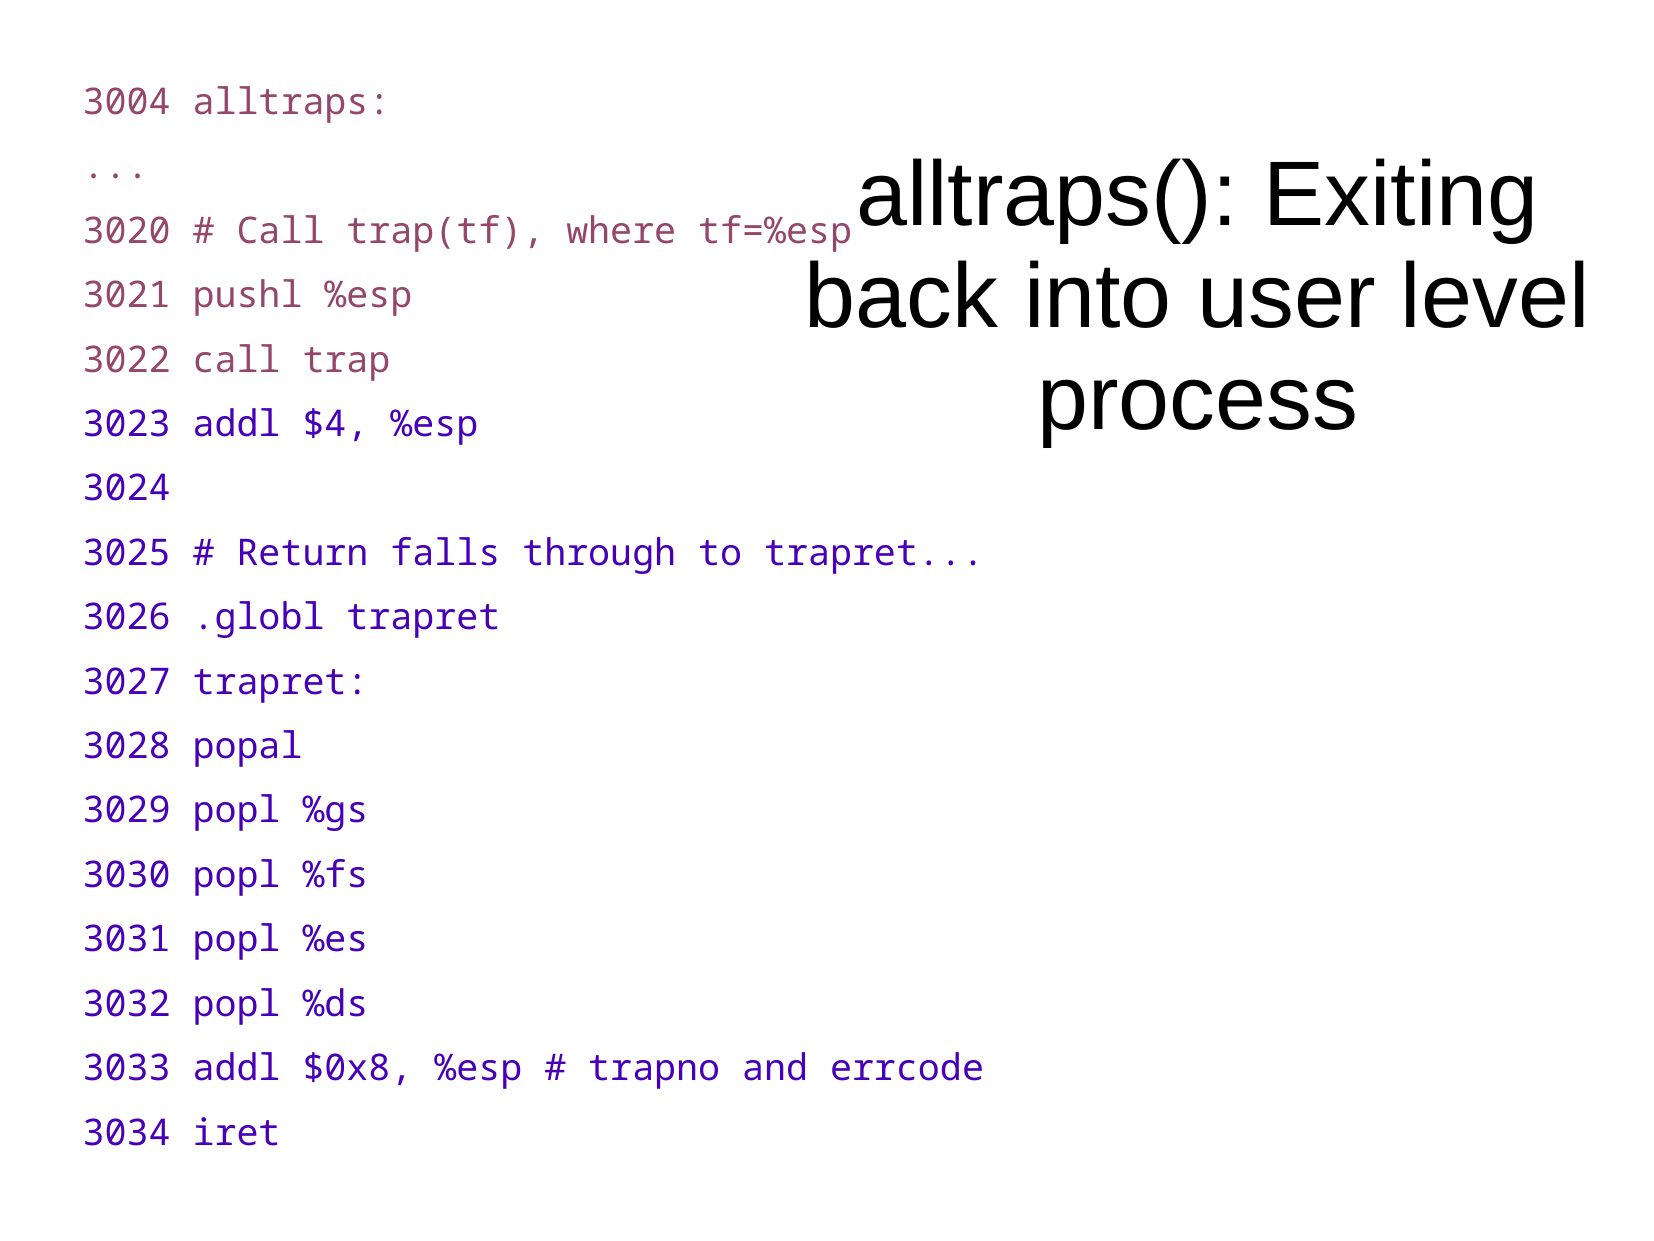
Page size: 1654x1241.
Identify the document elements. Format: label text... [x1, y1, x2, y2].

list 3004 alltraps: ... 3020 # Call trap(tf), where tf=%esp 3021 pushl %esp 3022 call trap 3023 addl $4, %esp 3024 3025 # Return falls through to trapret... 3026 .globl trapret 3027 trapret: 3028 popal 3029 popl %gs 3030 popl %fs 3031 popl %es 3032 popl %ds 3033 addl $0x8, %esp # trapno and errcode 3034 iret [82, 75, 1571, 1163]
title alltraps(): Exiting back into user level process [750, 141, 1646, 451]
